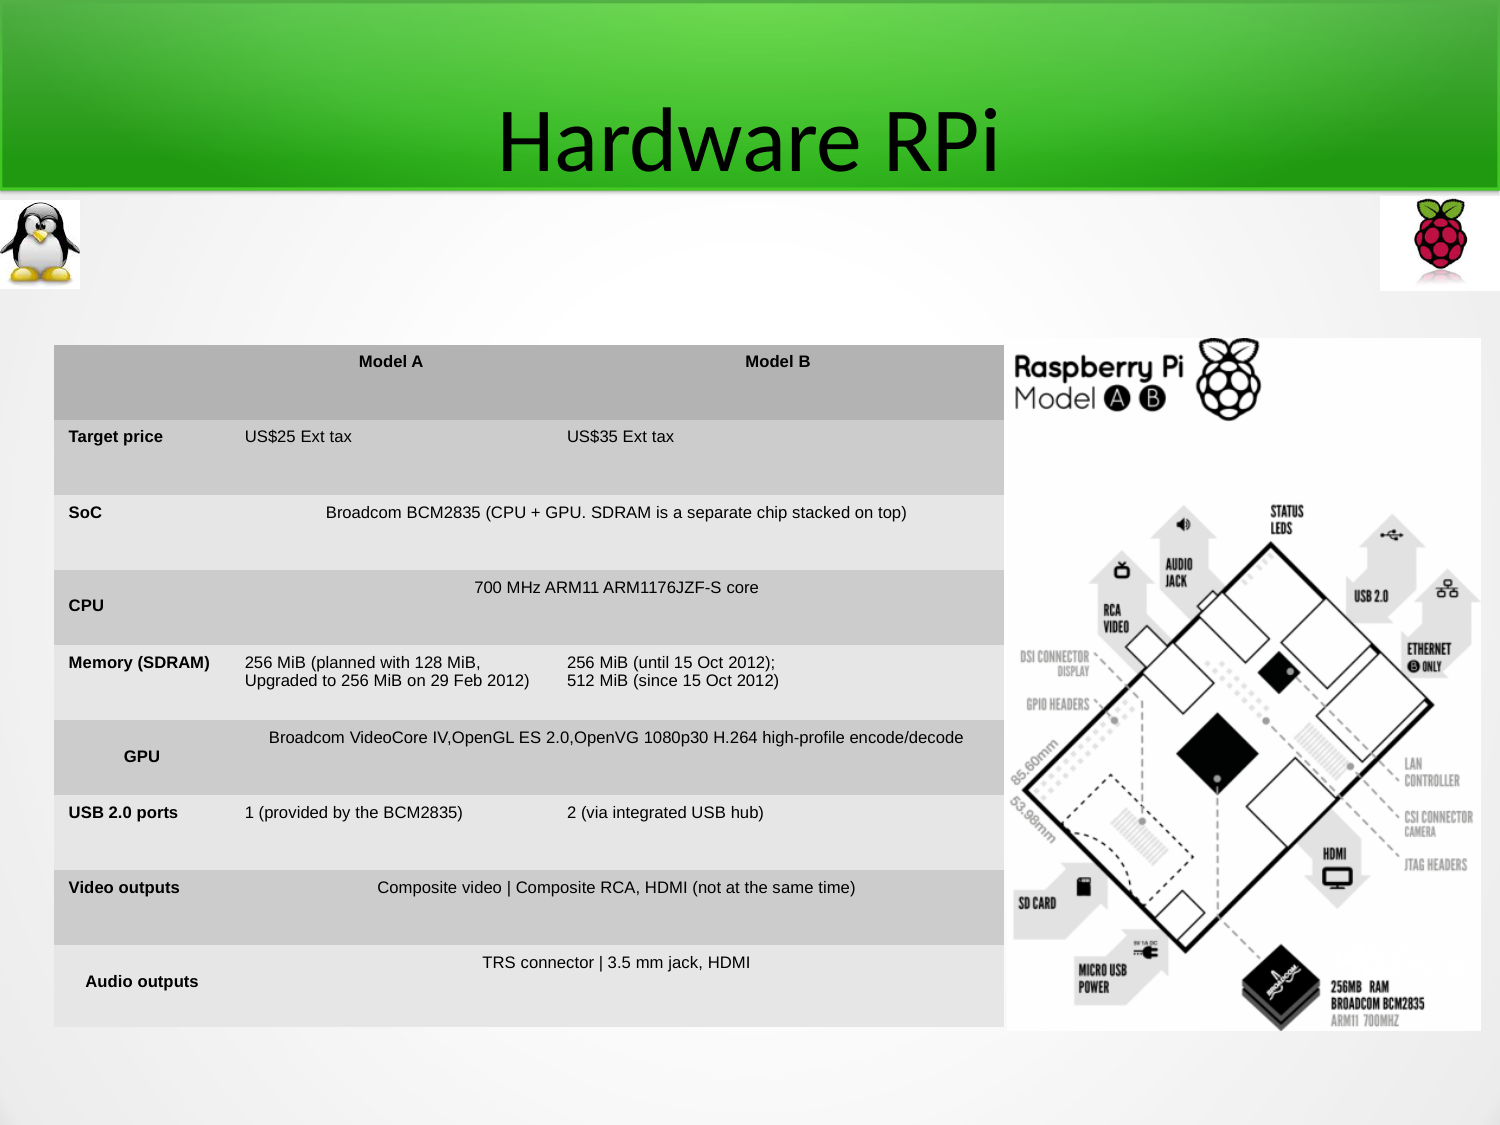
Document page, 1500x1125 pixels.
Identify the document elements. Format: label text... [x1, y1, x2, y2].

table_cell SoC [54, 495, 230, 570]
table_cell Broadcom VideoCore IV,OpenGL ES 2.0,OpenVG 1080p30 H.264 high-profile encode/decode [230, 720, 1004, 795]
table_header [54, 345, 230, 420]
picture [0, 200, 80, 289]
table_cell 256 MiB (until 15 Oct 2012); 512 MiB (since 15 Oct 2012) [552, 645, 1004, 720]
table_cell Memory (SDRAM) [54, 645, 230, 720]
table_cell Composite video | Composite RCA, HDMI (not at the same time) [230, 870, 1004, 945]
title Hardware RPi [75, 84, 1426, 213]
table_cell USB 2.0 ports [54, 795, 230, 870]
table_header Model B [552, 345, 1004, 420]
table_cell US$35 Ext tax [552, 420, 1004, 495]
table_cell US$25 Ext tax [230, 420, 552, 495]
table_cell 700 MHz ARM11 ARM1176JZF-S core [230, 570, 1004, 645]
table_cell 1 (provided by the BCM2835) [230, 795, 552, 870]
table_header Model A [230, 345, 552, 420]
table_cell Audio outputs [54, 945, 230, 1027]
table_cell 256 MiB (planned with 128 MiB, Upgraded to 256 MiB on 29 Feb 2012) [230, 645, 552, 720]
picture [1380, 196, 1500, 291]
table_cell 2 (via integrated USB hub) [552, 795, 1004, 870]
table_cell Broadcom BCM2835 (CPU + GPU. SDRAM is a separate chip stacked on top) [230, 495, 1004, 570]
picture [1007, 338, 1481, 1031]
table_cell GPU [54, 720, 230, 795]
table_cell CPU [54, 570, 230, 645]
table_cell Video outputs [54, 870, 230, 945]
table_cell Target price [54, 420, 230, 495]
table_cell TRS connector | 3.5 mm jack, HDMI [230, 945, 1004, 1027]
